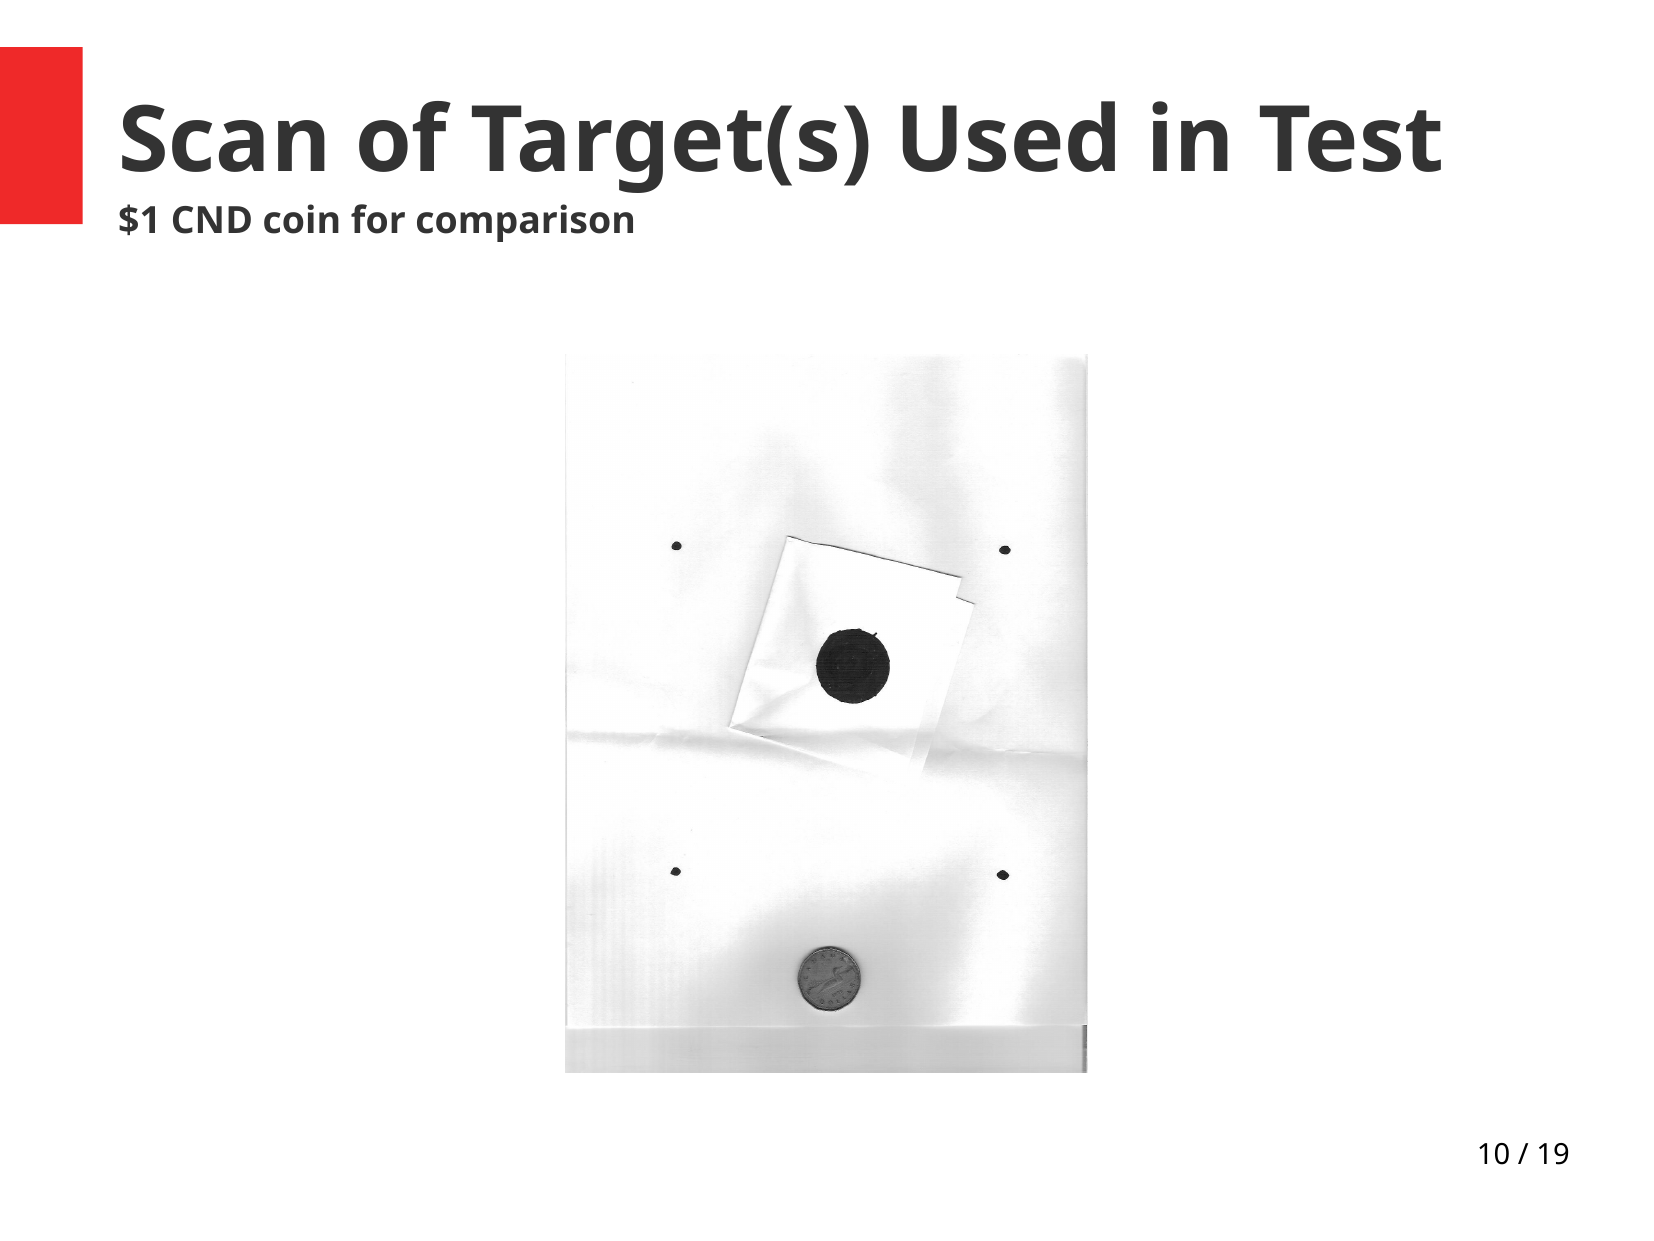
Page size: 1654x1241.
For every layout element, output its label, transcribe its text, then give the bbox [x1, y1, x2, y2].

picture [565, 354, 1088, 1073]
title Scan of Target(s) Used in Test $1 CND coin for comparison [118, 49, 1571, 256]
